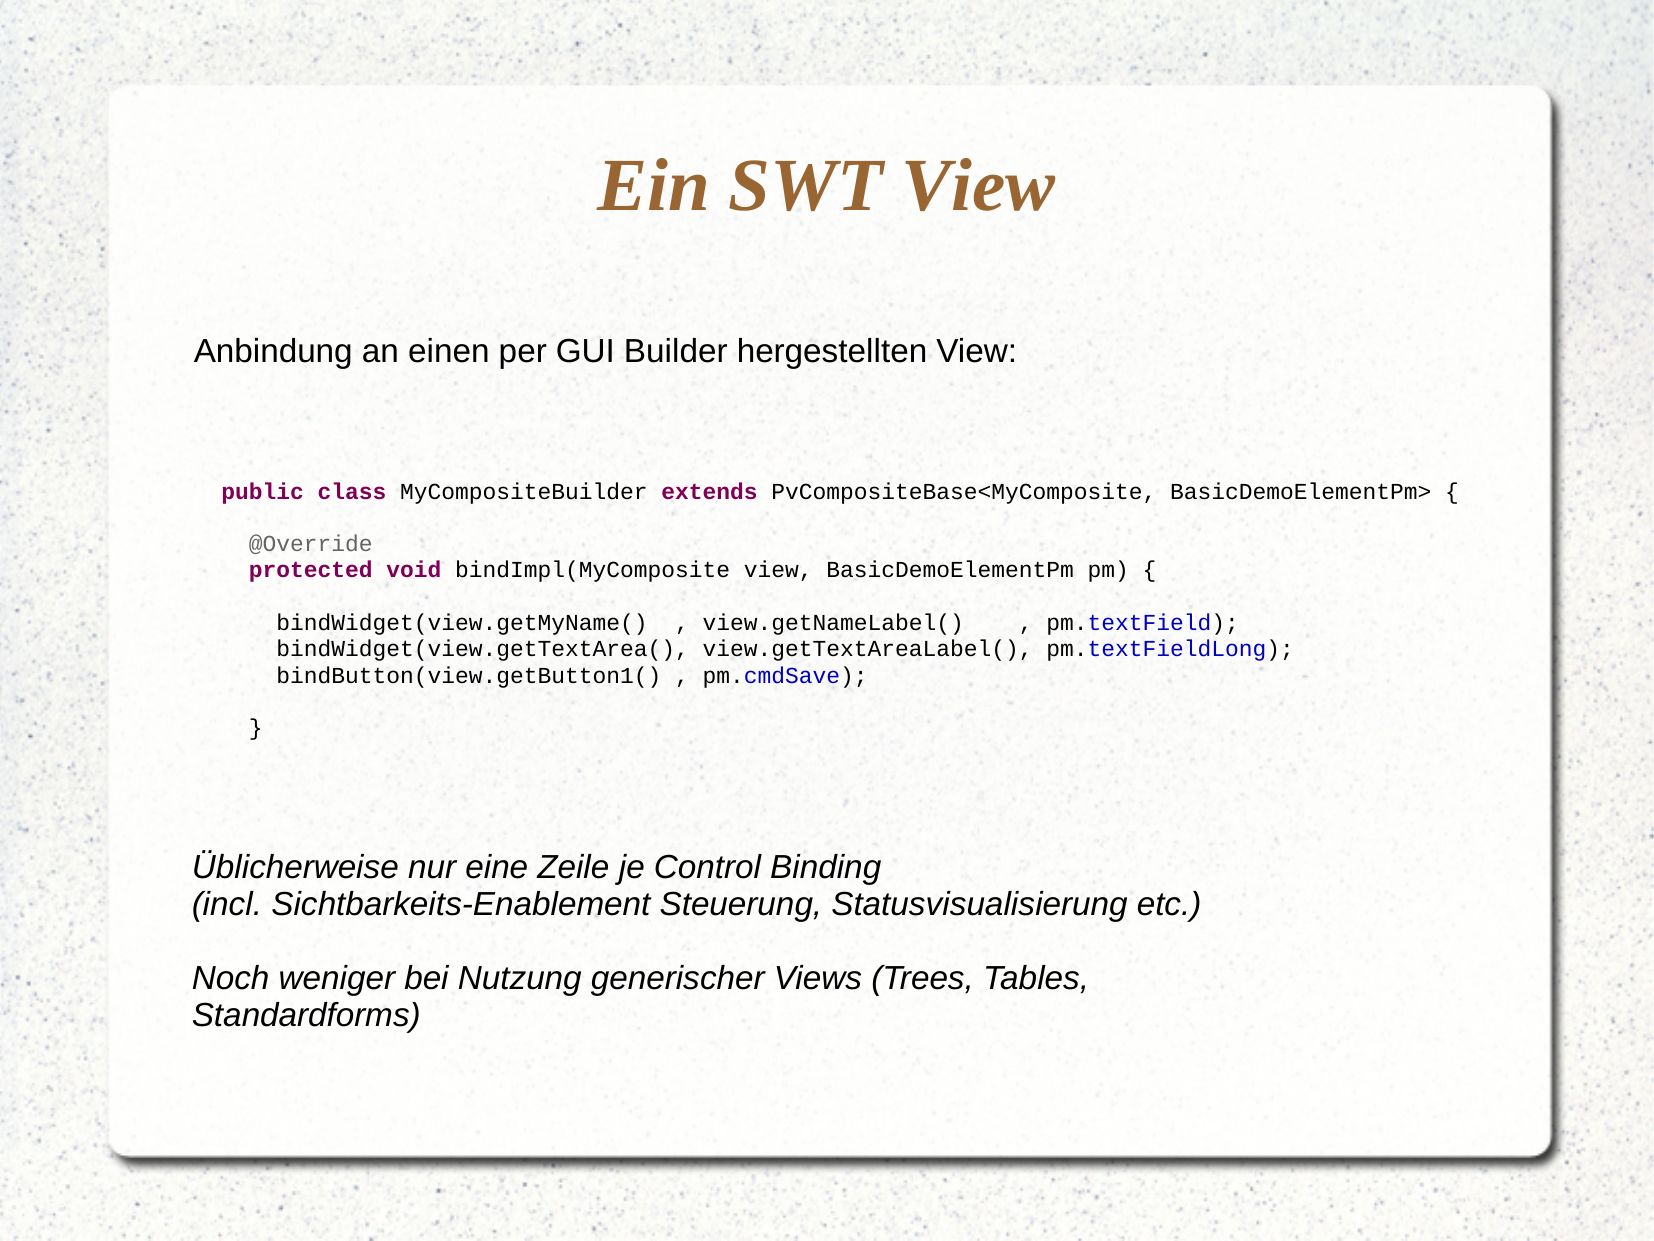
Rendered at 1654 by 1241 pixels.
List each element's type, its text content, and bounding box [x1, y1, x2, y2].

text_box public class MyCompositeBuilder extends PvCompositeBase<MyComposite, BasicDemoElementPm> { @Override protected void bindImpl(MyComposite view, BasicDemoElementPm pm) { bindWidget(view.getMyName() , view.getNameLabel() , pm.textField); bindWidget(view.getTextArea(), view.getTextAreaLabel(), pm.textFieldLong); bindButton(view.getButton1() , pm.cmdSave); } [206, 472, 1474, 738]
text_box Üblicherweise nur eine Zeile je Control Binding (incl. Sichtbarkeits-Enablement Steuerung, Statusvisualisierung etc.) Noch weniger bei Nutzung generischer Views (Trees, Tables, Standardforms) [177, 841, 1343, 1004]
picture [0, 0, 1654, 1241]
title Ein SWT View [118, 104, 1536, 266]
text_box Anbindung an einen per GUI Builder hergestellten View: [179, 324, 1034, 377]
